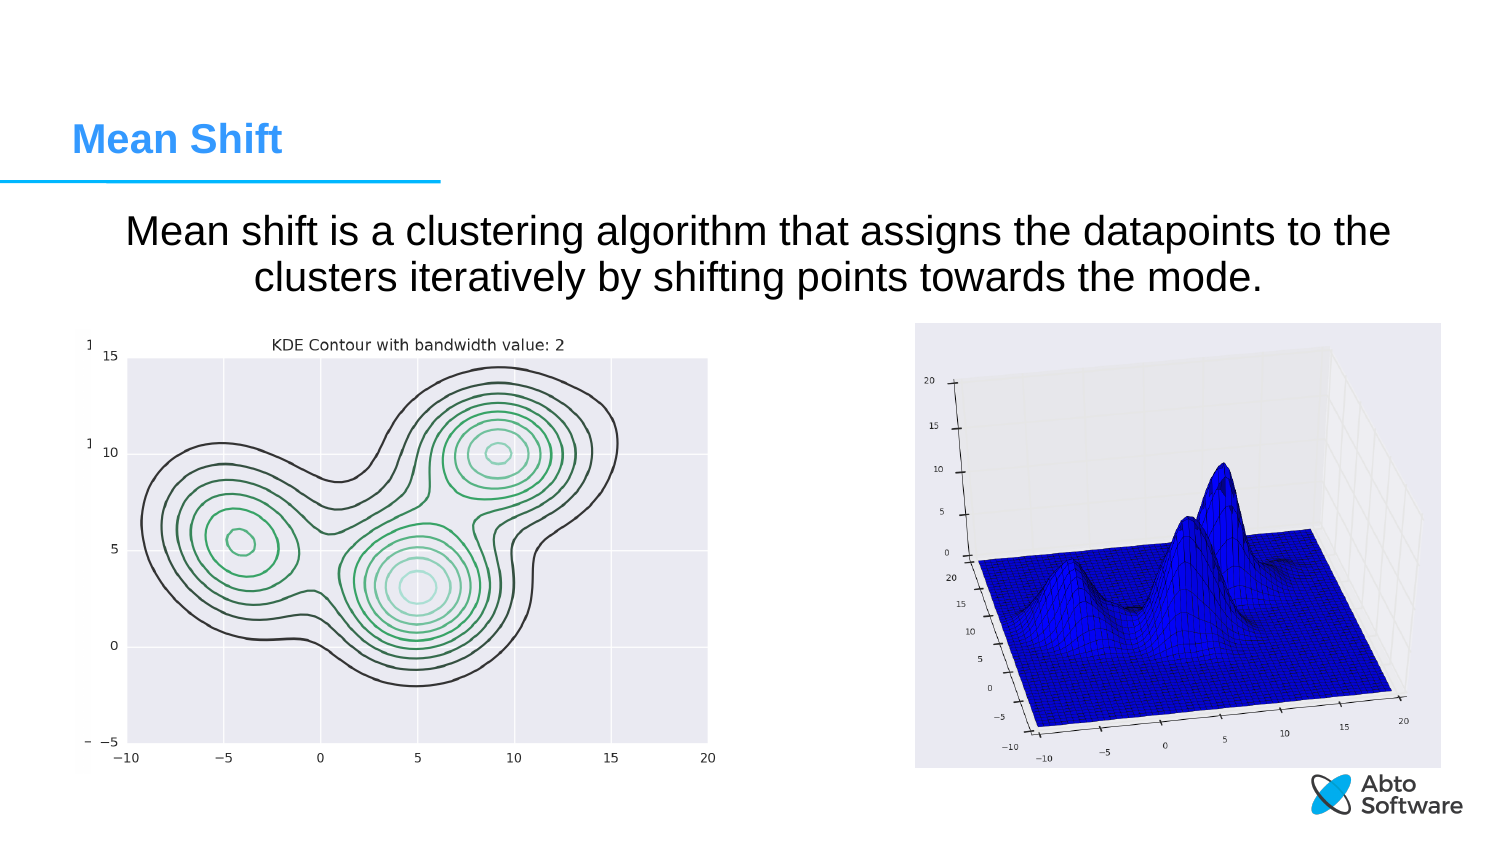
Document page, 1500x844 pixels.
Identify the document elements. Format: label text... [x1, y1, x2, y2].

title Mean Shift [71, 68, 1311, 193]
picture [1299, 771, 1474, 817]
subtitle Mean shift is a clustering algorithm that assigns the datapoints to the clusters iteratively by shifting points towards the mode. [69, 193, 1448, 316]
picture [915, 323, 1441, 768]
picture [75, 329, 724, 774]
